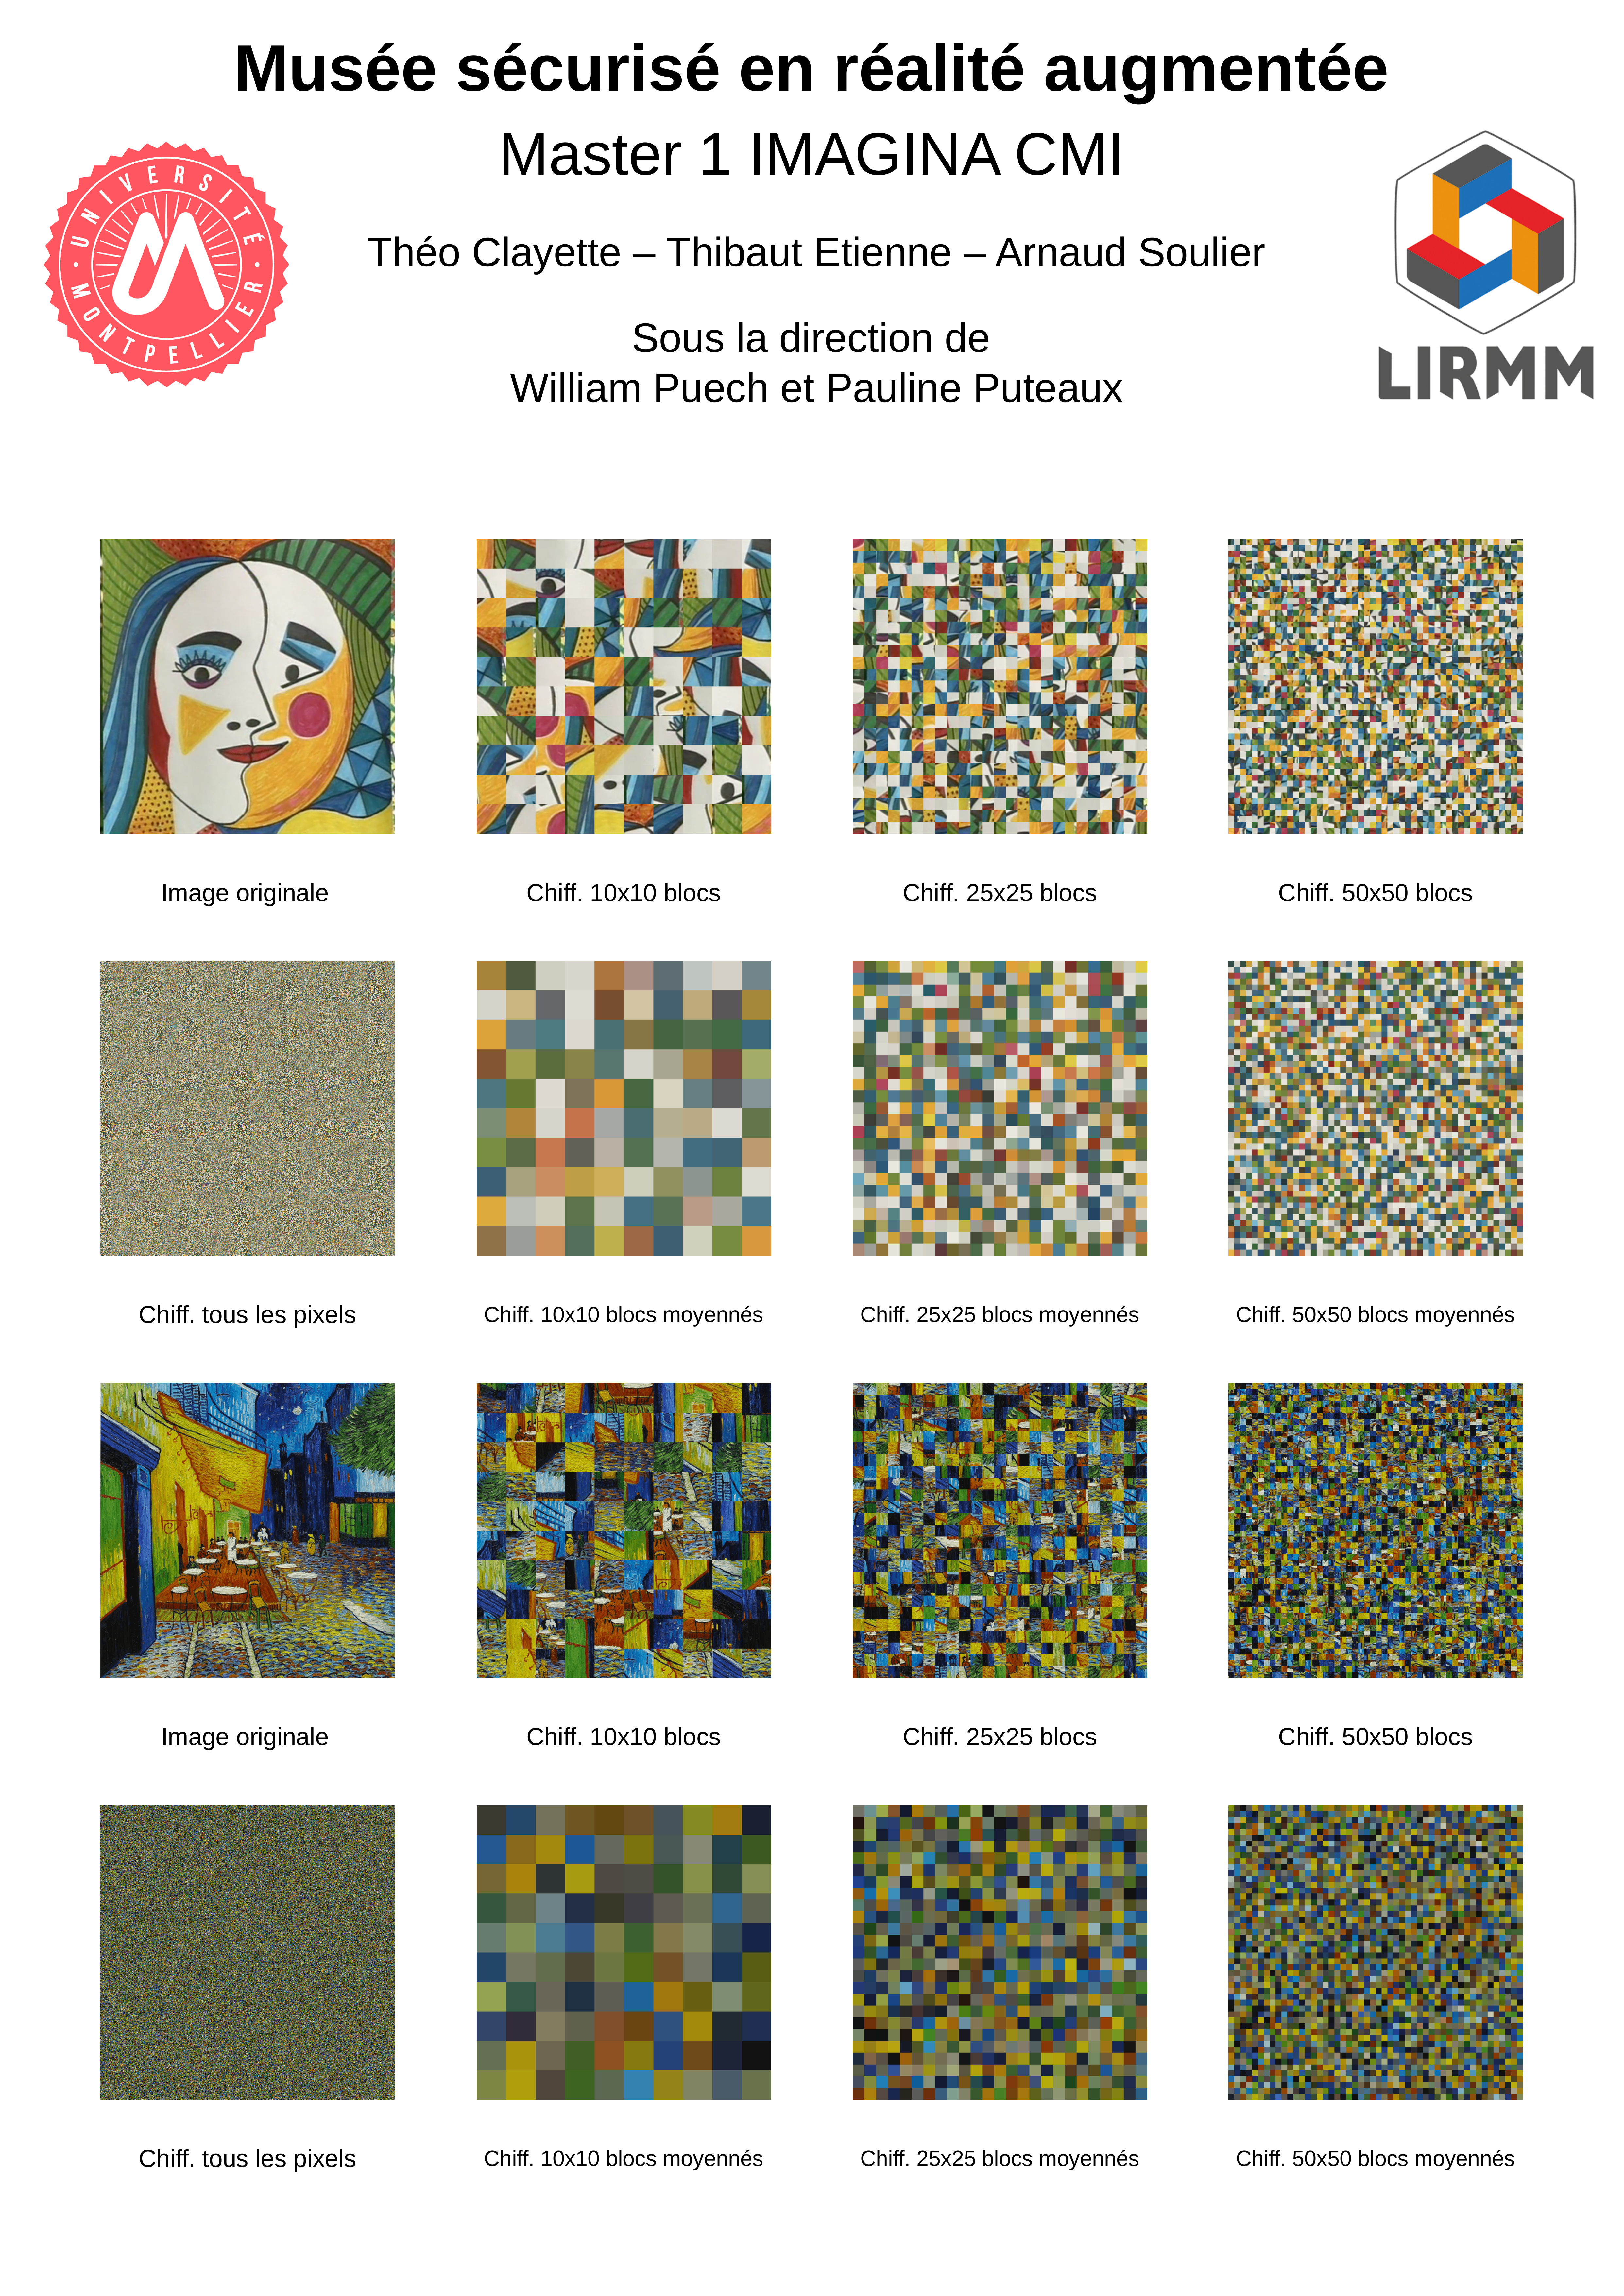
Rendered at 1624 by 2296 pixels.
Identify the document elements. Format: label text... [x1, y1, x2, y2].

text_box Sous la direction de [19, 313, 1365, 362]
picture [853, 1805, 1147, 2100]
picture [477, 1805, 771, 2100]
picture [100, 961, 395, 1256]
picture [477, 1383, 771, 1678]
picture [1228, 1383, 1523, 1678]
picture [100, 1383, 395, 1678]
picture [853, 961, 1147, 1256]
picture [1228, 961, 1523, 1256]
text_box Chiff. 25x25 blocs [853, 868, 1147, 917]
picture [1365, 117, 1605, 362]
picture [1228, 1805, 1523, 2100]
text_box Chiff. 25x25 blocs [853, 1712, 1147, 1761]
picture [477, 539, 771, 834]
picture [853, 1383, 1147, 1678]
text_box Chiff. 10x10 blocs [477, 868, 771, 917]
text_box Chiff. tous les pixels [100, 2134, 395, 2183]
text_box Image originale [98, 868, 393, 917]
text_box Chiff. 10x10 blocs moyennés [477, 2134, 771, 2183]
picture [100, 1805, 395, 2100]
text_box Théo Clayette – Thibaut Etienne – Arnaud Soulier [19, 215, 1365, 289]
picture [100, 539, 395, 834]
text_box Musée sécurisé en réalité augmentée [19, 19, 1605, 117]
text_box Chiff. 50x50 blocs moyennés [1228, 2134, 1523, 2183]
text_box Chiff. 10x10 blocs moyennés [477, 1290, 771, 1339]
text_box Chiff. 10x10 blocs [477, 1712, 771, 1761]
text_box Chiff. 50x50 blocs moyennés [1228, 1290, 1523, 1339]
picture [19, 289, 314, 313]
text_box Image originale [98, 1712, 393, 1761]
picture [853, 539, 1147, 834]
text_box Chiff. 50x50 blocs [1228, 1712, 1523, 1761]
text_box William Puech et Pauline Puteaux [19, 362, 1605, 412]
text_box Chiff. tous les pixels [100, 1290, 395, 1339]
text_box Chiff. 50x50 blocs [1228, 868, 1523, 917]
text_box Chiff. 25x25 blocs moyennés [853, 2134, 1147, 2183]
text_box Chiff. 25x25 blocs moyennés [853, 1290, 1147, 1339]
text_box Master 1 IMAGINA CMI [19, 117, 1365, 191]
picture [19, 191, 314, 215]
picture [477, 961, 771, 1256]
picture [1228, 539, 1523, 834]
